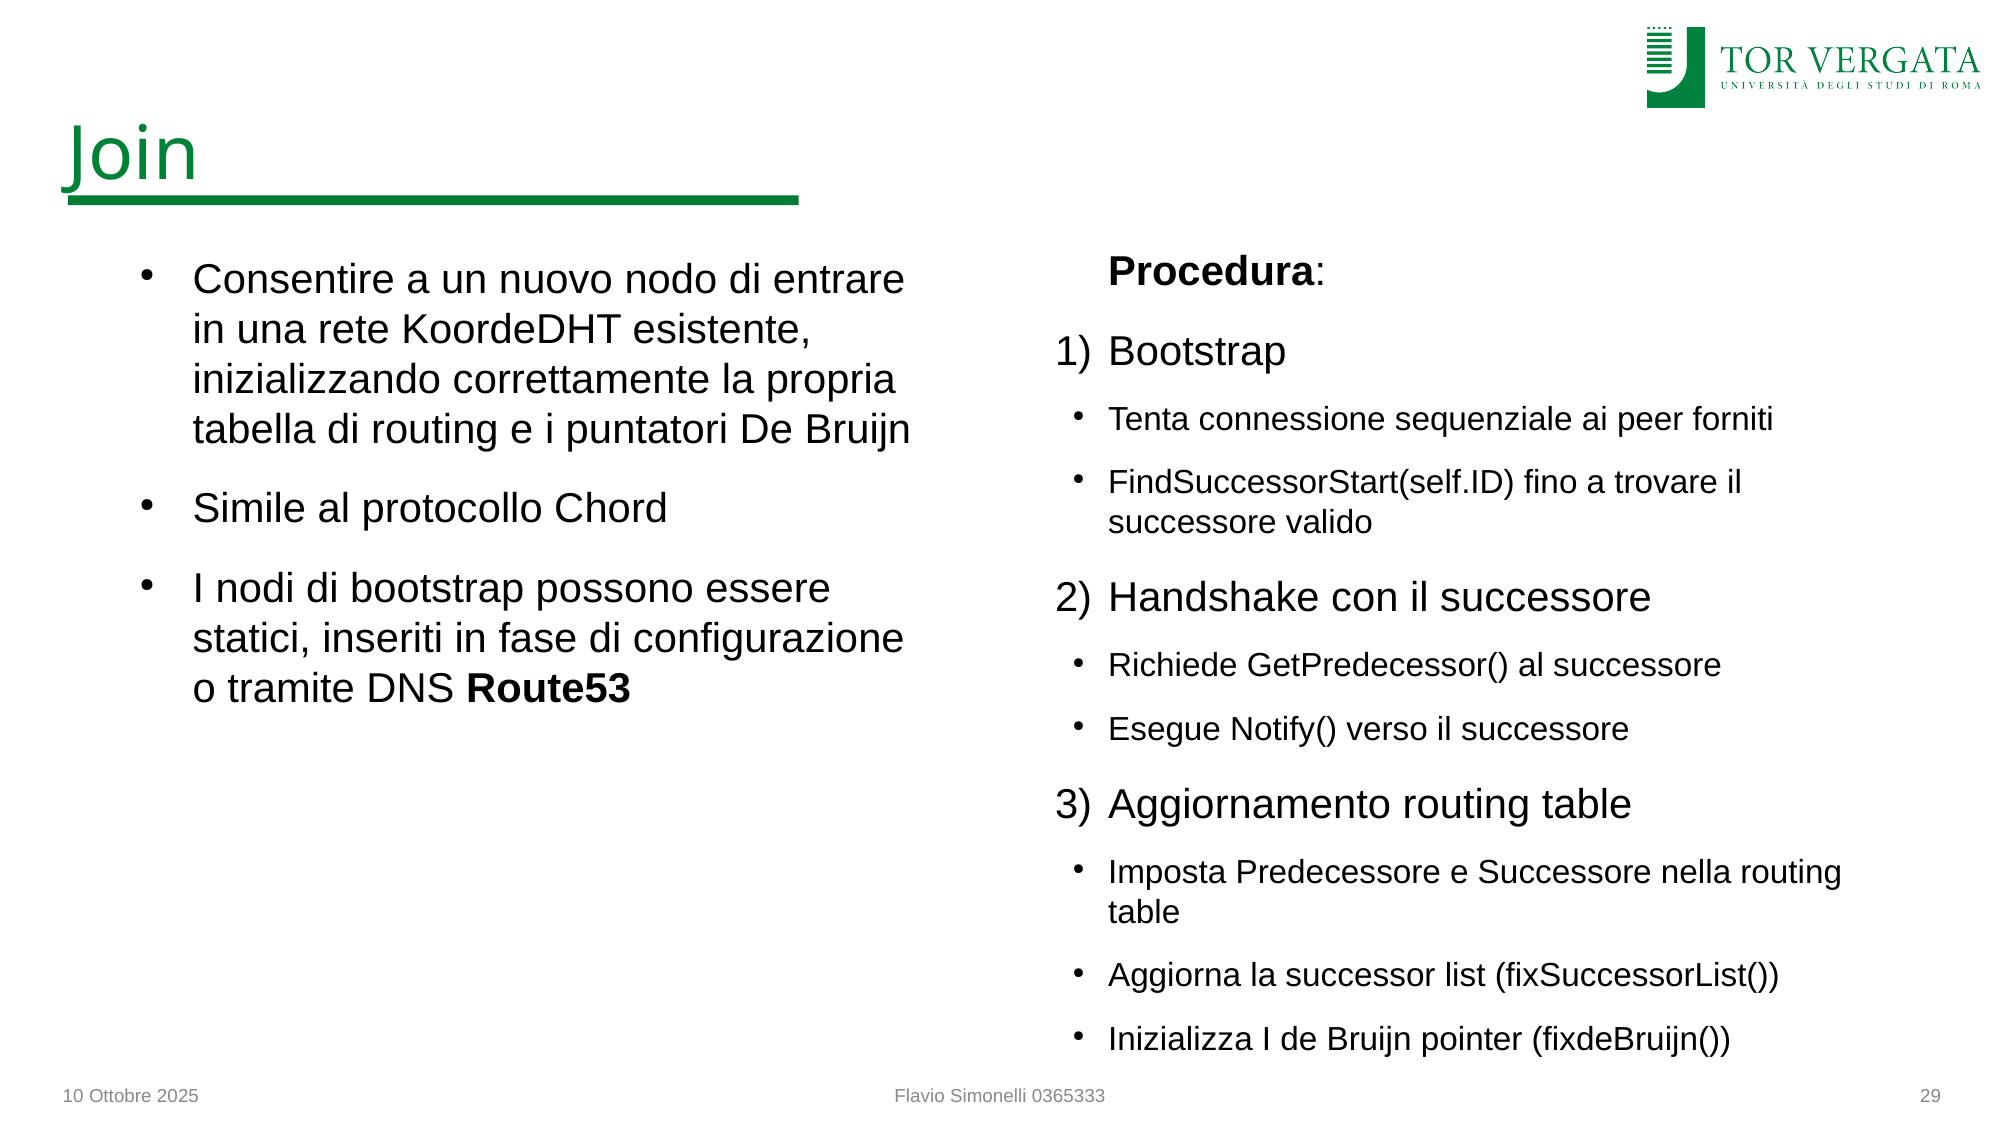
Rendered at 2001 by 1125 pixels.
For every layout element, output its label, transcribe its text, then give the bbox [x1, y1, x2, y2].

footer Flavio Simonelli 0365333 [662, 1065, 1338, 1125]
title Join [52, 49, 1981, 202]
picture [1647, 27, 1981, 49]
list Procedura: Bootstrap Tenta connessione sequenziale ai peer forniti FindSuccessorStart(self.ID) fino a trovare il successore valido Handshake con il successore Richiede GetPredecessor() al successore Esegue Notify() verso il successore Aggiornamento routing table Imposta Predecessore e Successore nella routing table Aggiorna la successor list (fixSuccessorList()) Inizializza I de Bruijn pointer (fixdeBruijn()) [1022, 236, 1861, 1056]
slide_number 10 Ottobre 2025 [47, 1065, 498, 1125]
list Consentire a un nuovo nodo di entrare in una rete KoordeDHT esistente, inizializzando correttamente la propria tabella di routing e i puntatori De Bruijn Simile al protocollo Chord I nodi di bootstrap possono essere statici, inseriti in fase di configurazione o tramite DNS Route53 [106, 244, 945, 1063]
